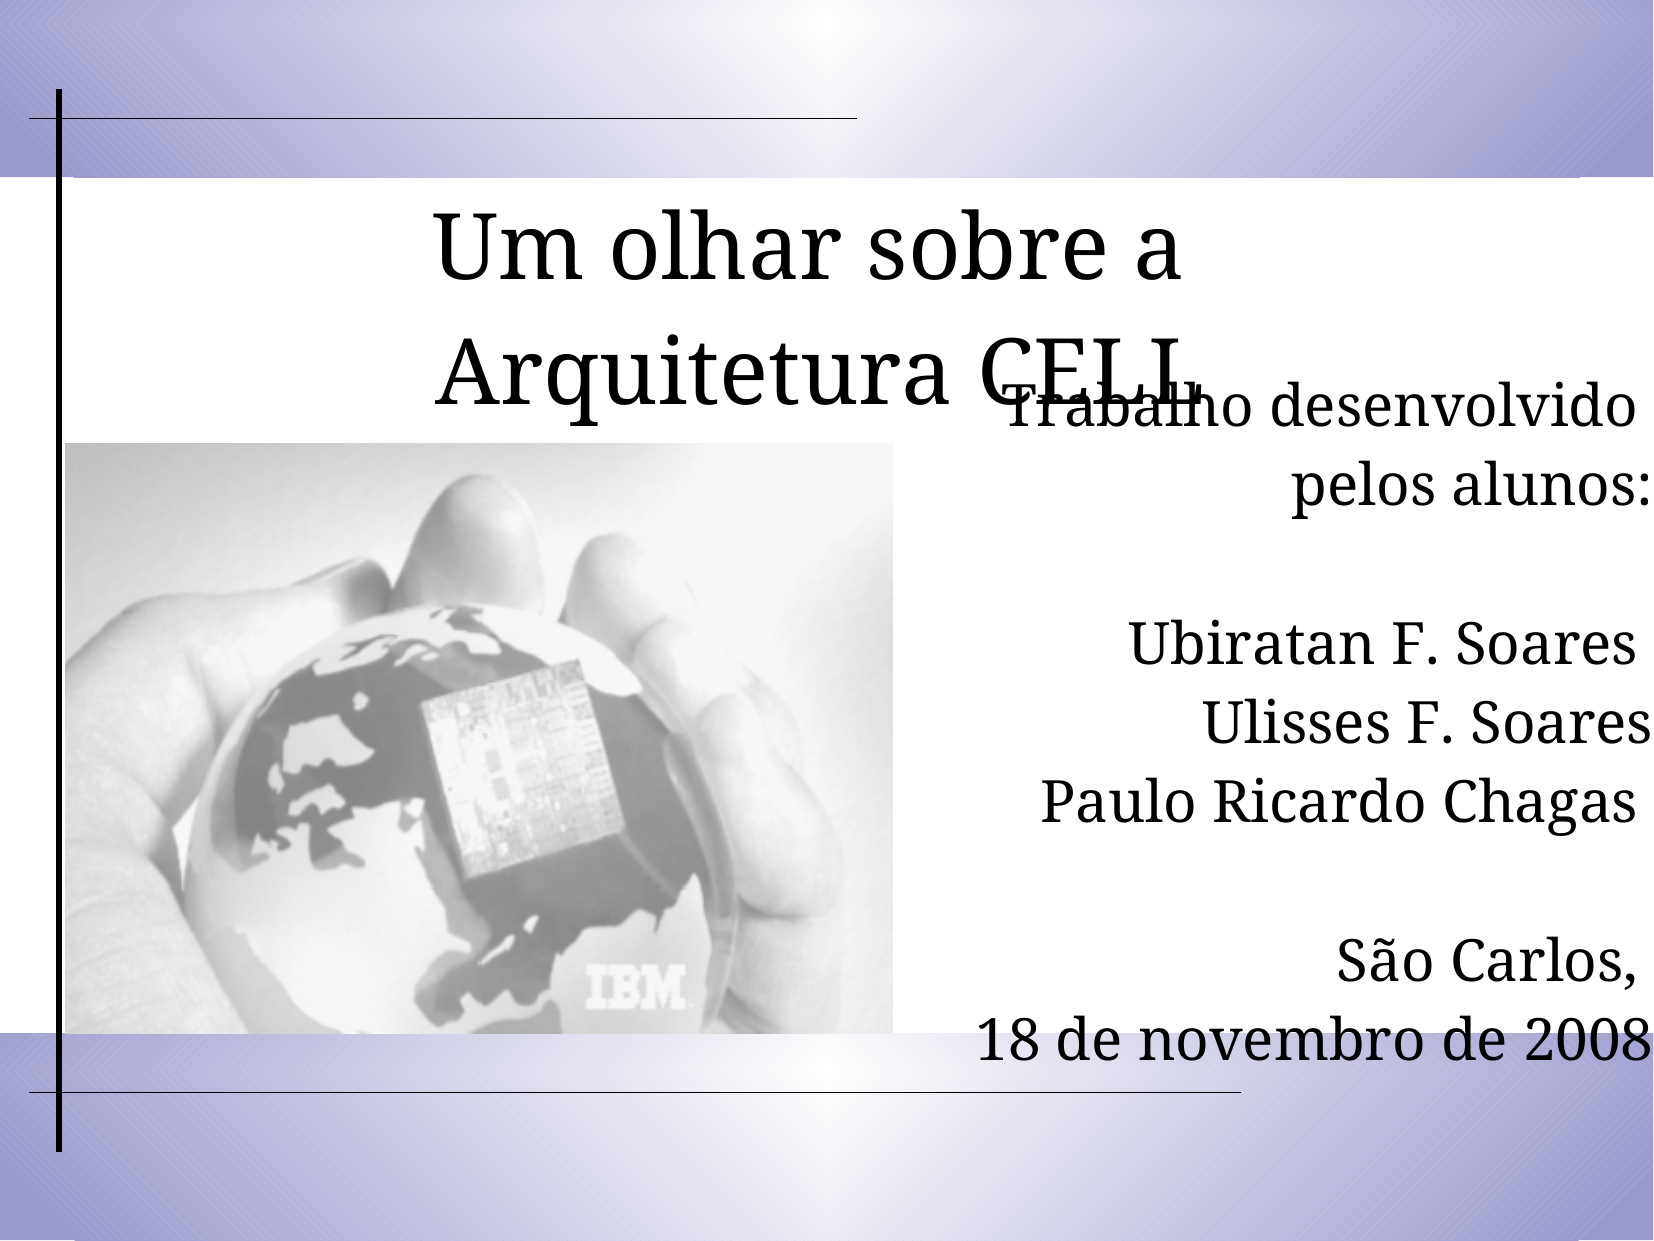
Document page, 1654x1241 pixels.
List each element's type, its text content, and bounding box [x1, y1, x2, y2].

title Um olhar sobre a Arquitetura CELL [76, 202, 1565, 410]
picture [65, 443, 797, 1034]
subtitle Trabalho desenvolvido pelos alunos: Ubiratan F. Soares Ulisses F. Soares Paulo Ricardo Chagas São Carlos, 18 de novembro de 2008 [797, 407, 1654, 1034]
